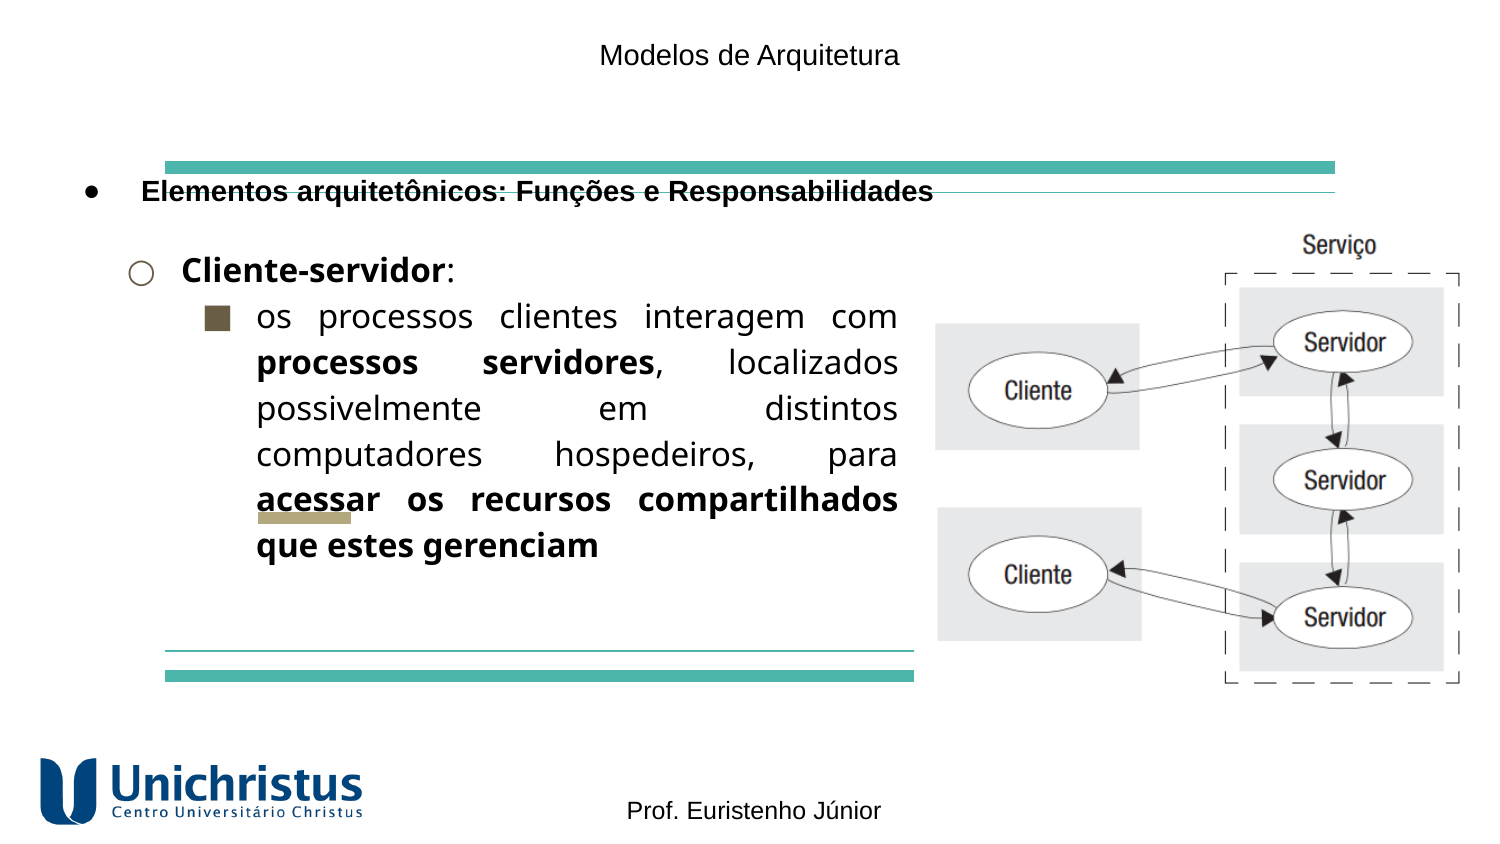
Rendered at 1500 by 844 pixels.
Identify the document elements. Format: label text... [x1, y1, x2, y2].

picture [914, 228, 1473, 696]
list Elementos arquitetônicos: Funções e Responsabilidades [51, 152, 1449, 228]
picture [35, 754, 367, 827]
title Modelos de Arquitetura [51, 20, 1449, 137]
list Elementos arquitetônicos: Funções e Responsabilidades [51, 364, 1449, 750]
text_box Cliente-servidor: os processos clientes interagem com processos servidores, localizados possivelmente em distintos computadores hospedeiros, para acessar os recursos compartilhados que estes gerenciam [16, 228, 915, 364]
